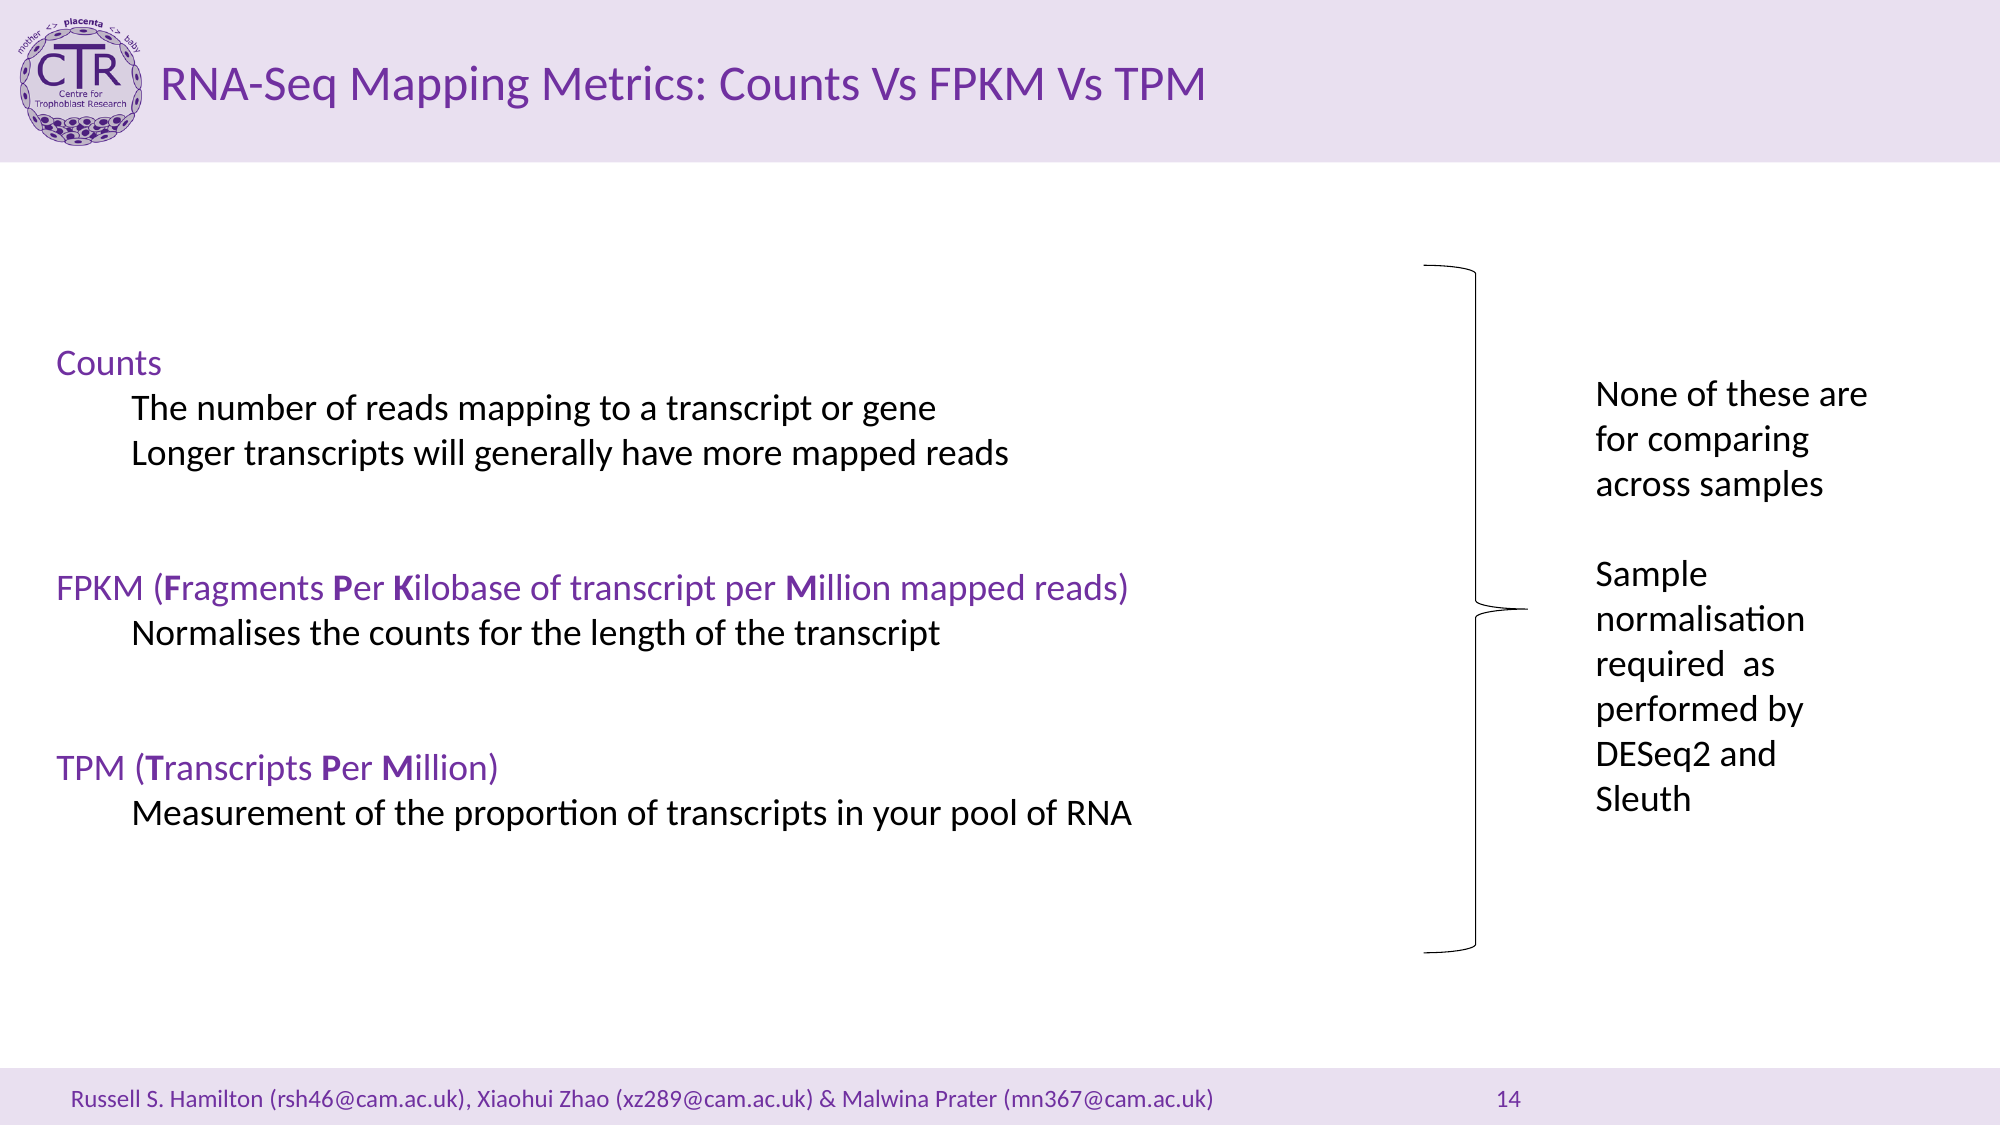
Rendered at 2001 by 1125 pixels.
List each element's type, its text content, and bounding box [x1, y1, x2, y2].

text_box [0, 0, 2000, 162]
text_box None of these are for comparing across samples Sample normalisation required as performed by DESeq2 and Sleuth [1580, 361, 1895, 831]
text_box Russell S. Hamilton (rsh46@cam.ac.uk), Xiaohui Zhao (xz289@cam.ac.uk) & Malwina Prater (mn367@cam.ac.uk) 14 [56, 1075, 1910, 1120]
text_box RNA-Seq Mapping Metrics: Counts Vs FPKM Vs TPM [145, 43, 1233, 119]
text_box Counts The number of reads mapping to a transcript or gene Longer transcripts will generally have more mapped reads FPKM (Fragments Per Kilobase of transcript per Million mapped reads) Normalises the counts for the length of the transcript TPM (Transcripts Per Million) Measurement of the proportion of transcripts in your pool of RNA [41, 330, 1237, 892]
text_box [0, 1068, 2000, 1125]
